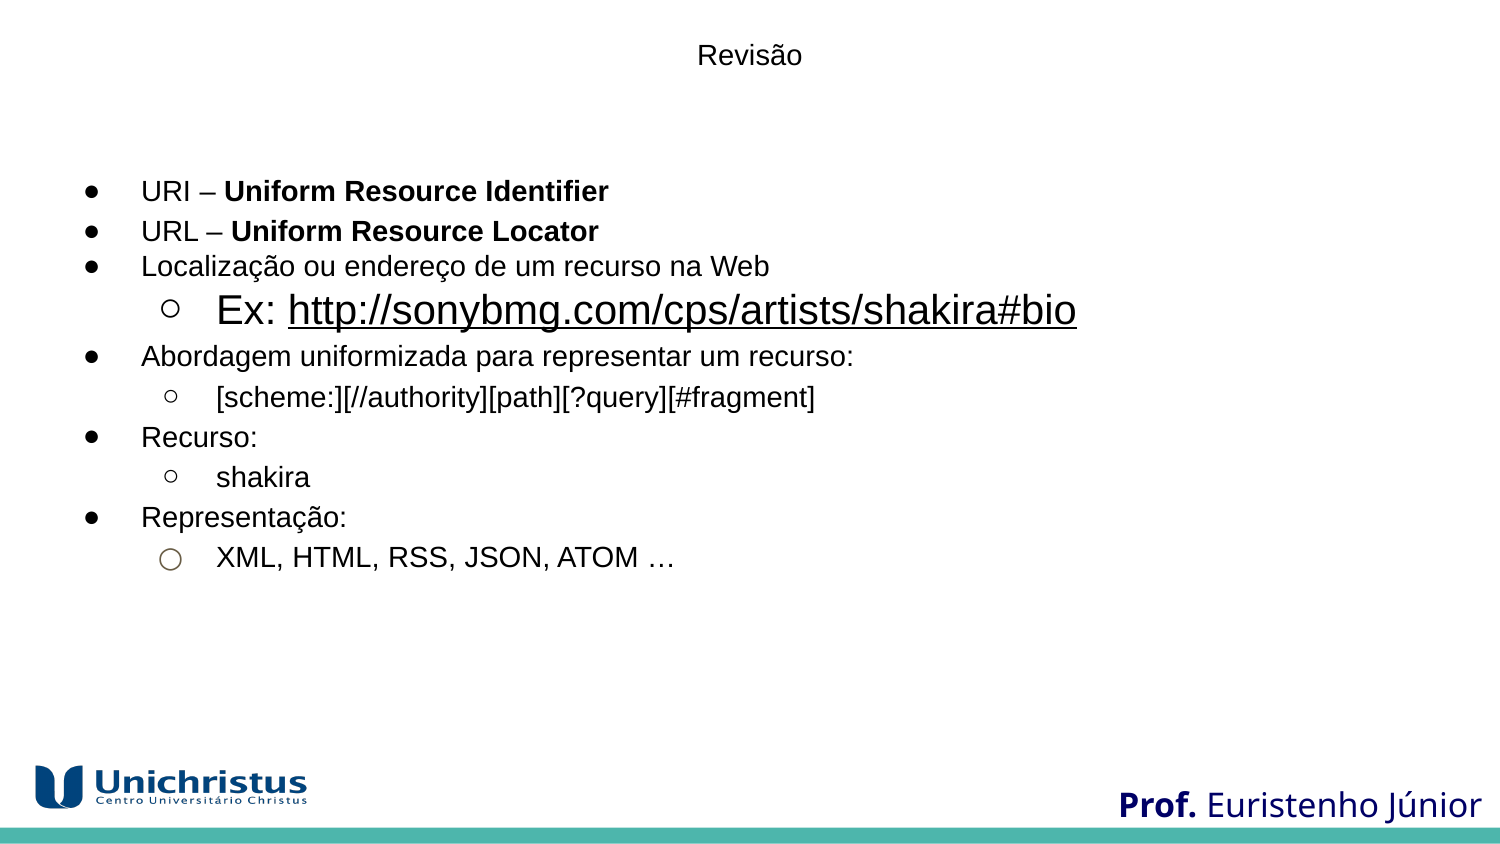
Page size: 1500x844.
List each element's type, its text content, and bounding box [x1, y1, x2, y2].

picture [31, 763, 311, 810]
list URI – Uniform Resource Identifier URL – Uniform Resource Locator Localização ou endereço de um recurso na Web Ex: http://sonybmg.com/cps/artists/shakira#bio Abordagem uniformizada para representar um recurso: [scheme:][//authority][path][?query][#fragment] Recurso: shakira Representação: XML, HTML, RSS, JSON, ATOM … [51, 152, 1449, 750]
text_box Prof. Euristenho Júnior [1103, 773, 1500, 829]
title Revisão [51, 20, 1449, 137]
